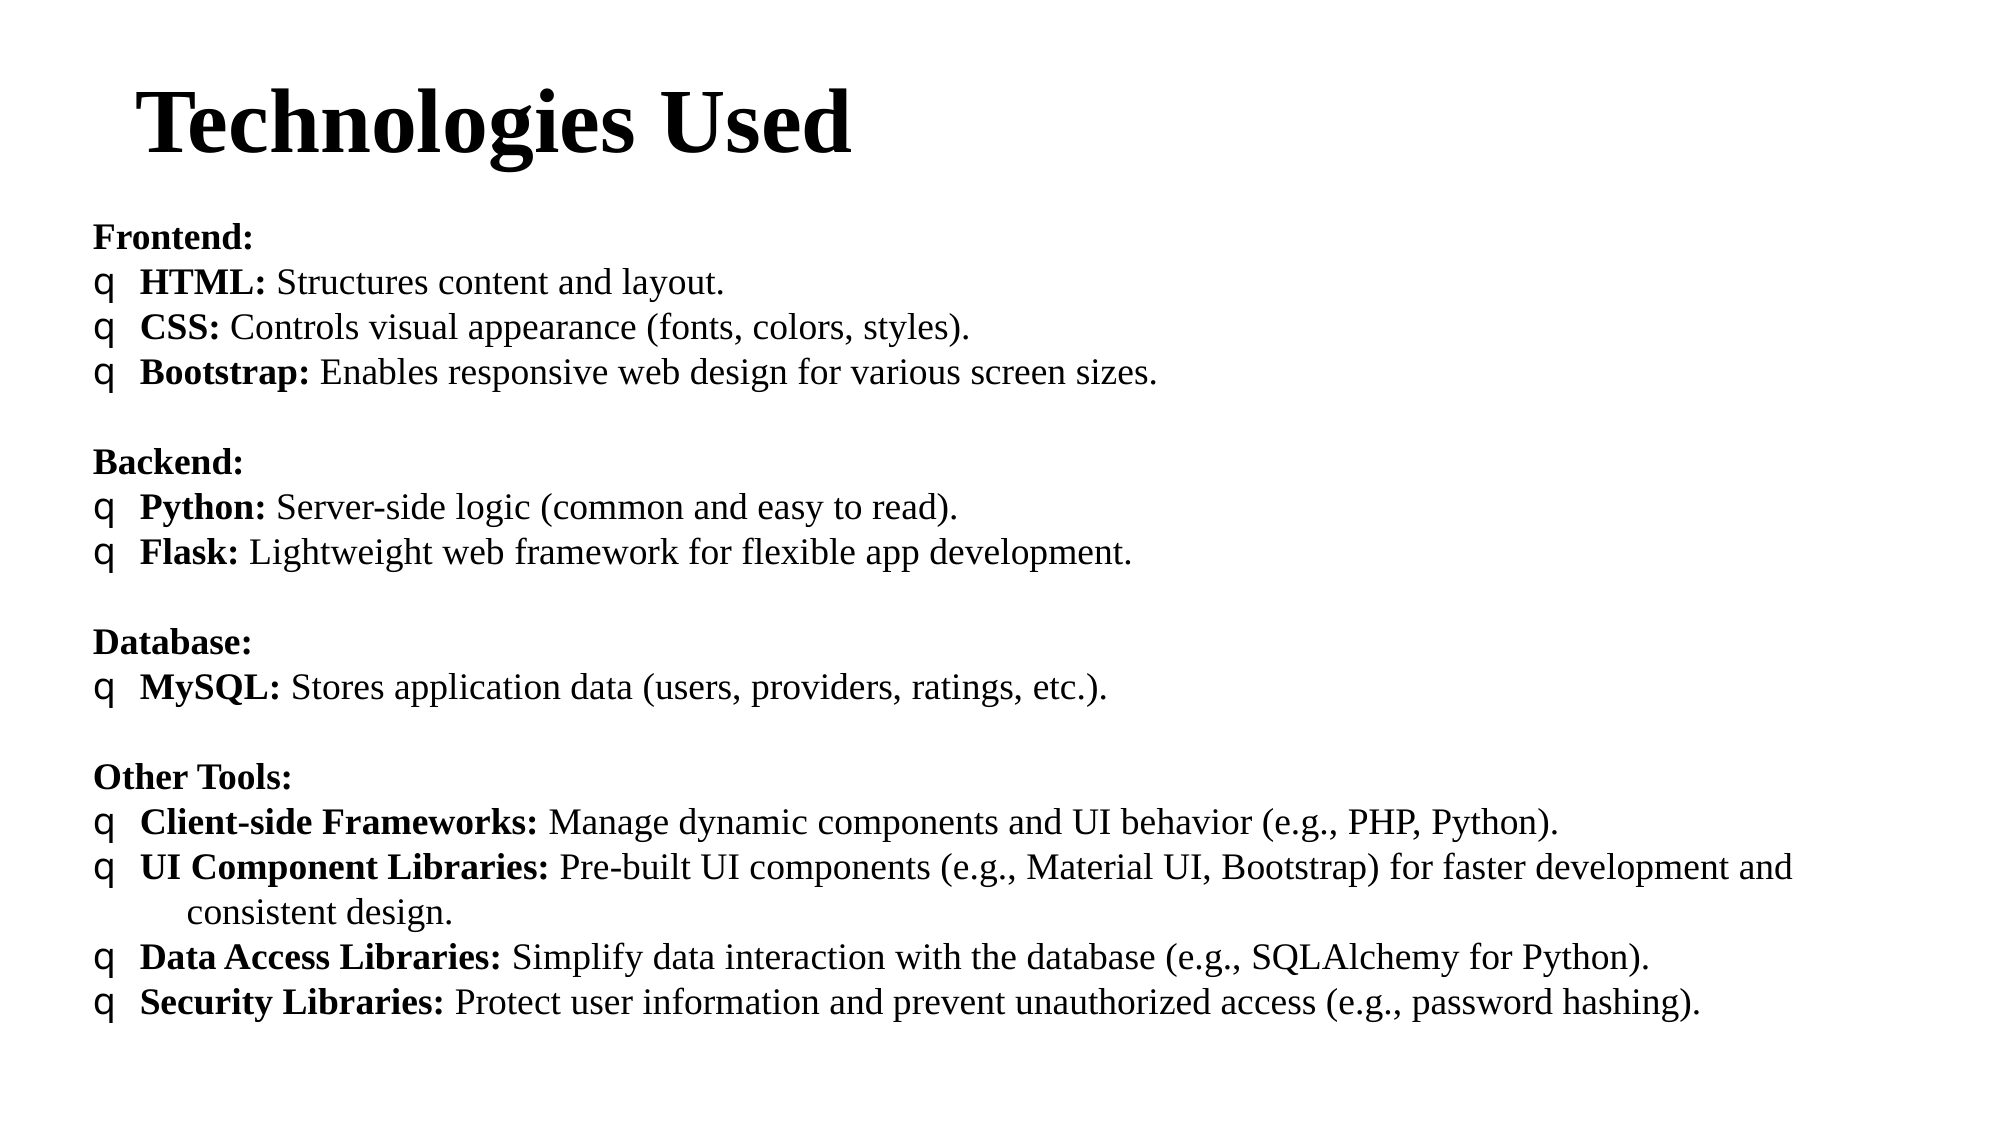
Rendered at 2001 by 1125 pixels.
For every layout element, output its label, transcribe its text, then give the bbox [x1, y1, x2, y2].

text_box Frontend: HTML: Structures content and layout. CSS: Controls visual appearance (fonts, colors, styles). Bootstrap: Enables responsive web design for various screen sizes. Backend: Python: Server-side logic (common and easy to read). Flask: Lightweight web framework for flexible app development. Database: MySQL: Stores application data (users, providers, ratings, etc.). Other Tools: Client-side Frameworks: Manage dynamic components and UI behavior (e.g., PHP, Python). UI Component Libraries: Pre-built UI components (e.g., Material UI, Bootstrap) for faster development and consistent design. Data Access Libraries: Simplify data interaction with the database (e.g., SQLAlchemy for Python). Security Libraries: Protect user information and prevent unauthorized access (e.g., password hashing). [77, 204, 1846, 1038]
title Technologies Used [120, 14, 1846, 204]
